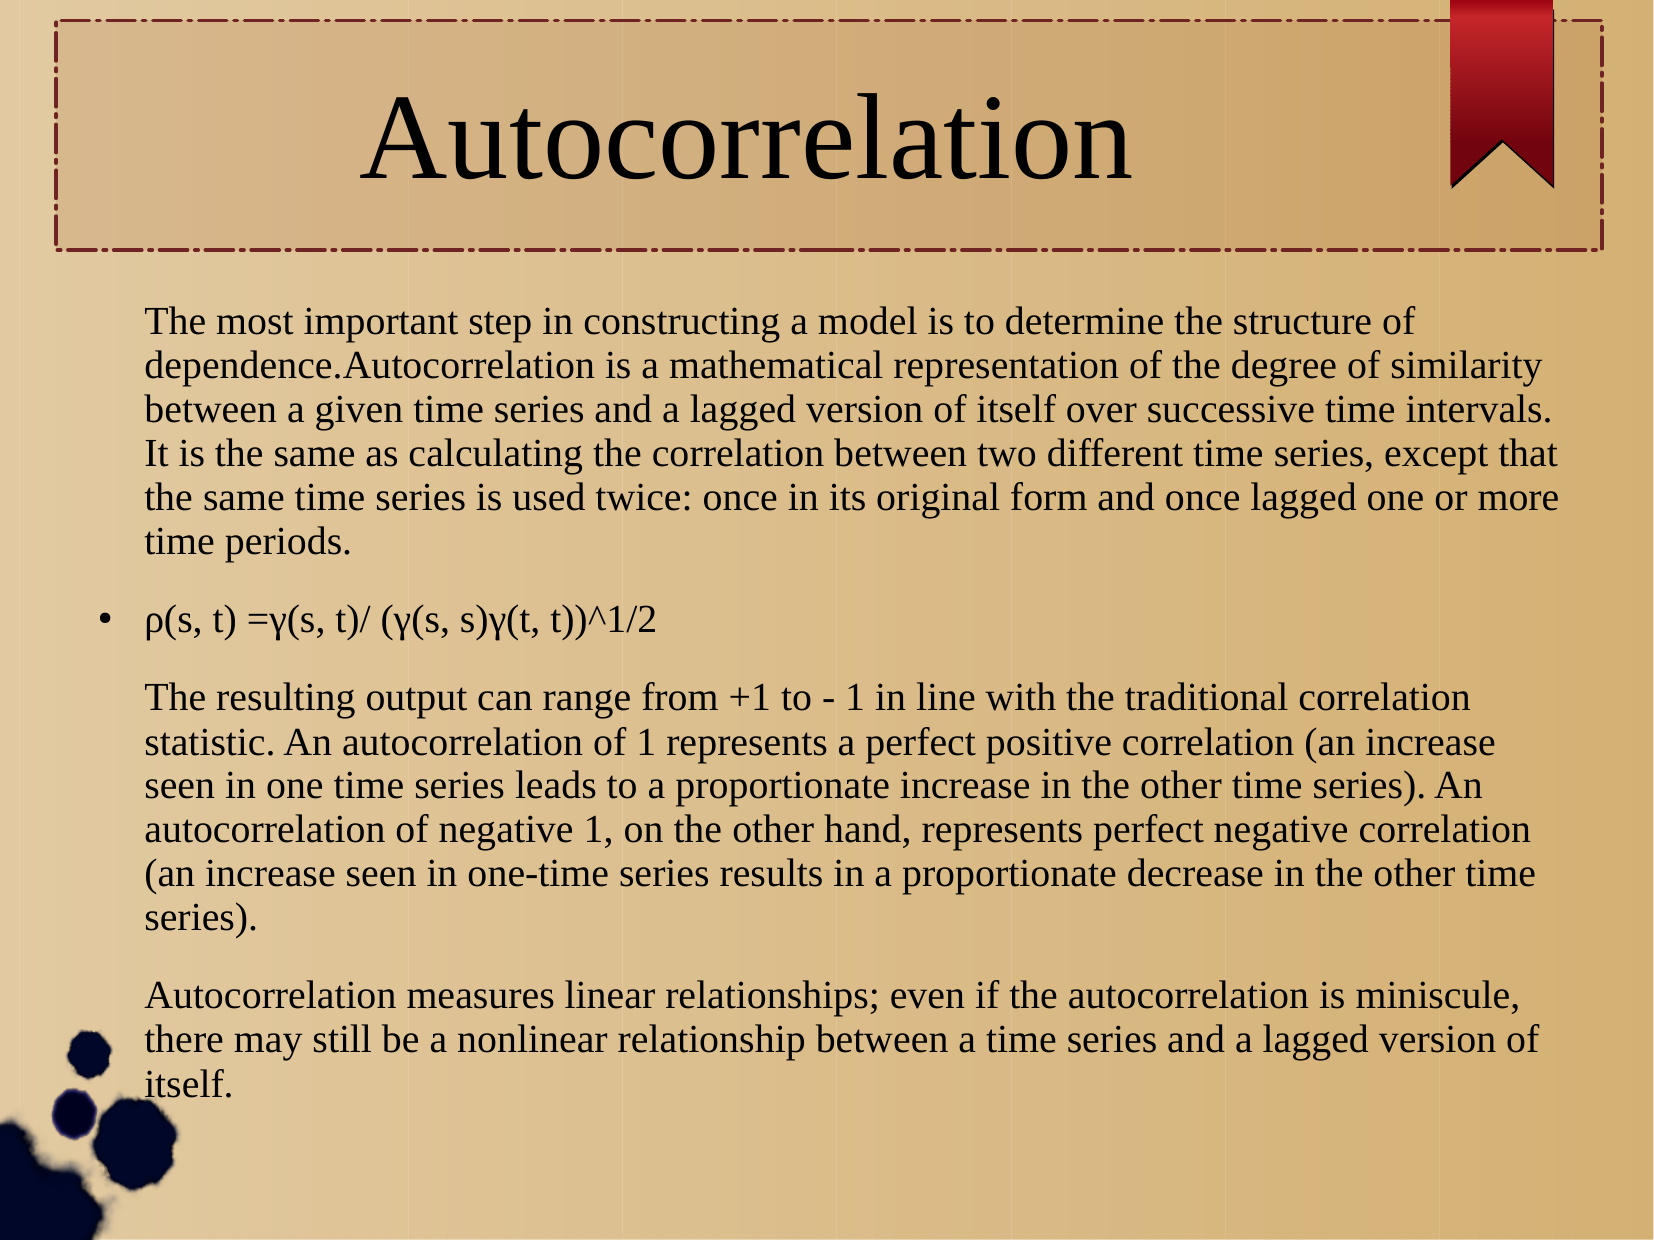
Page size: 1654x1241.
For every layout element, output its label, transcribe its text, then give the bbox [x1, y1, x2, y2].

list The most important step in constructing a model is to determine the structure of dependence.Autocorrelation is a mathematical representation of the degree of similarity between a given time series and a lagged version of itself over successive time intervals. It is the same as calculating the correlation between two different time series, except that the same time series is used twice: once in its original form and once lagged one or more time periods. ρ(s, t) =γ(s, t)/ (γ(s, s)γ(t, t))^1/2 The resulting output can range from +1 to - 1 in line with the traditional correlation statistic. An autocorrelation of 1 represents a perfect positive correlation (an increase seen in one time series leads to a proportionate increase in the other time series). An autocorrelation of negative 1, on the other hand, represents perfect negative correlation (an increase seen in one-time series results in a proportionate decrease in the other time series). Autocorrelation measures linear relationships; even if the autocorrelation is miniscule, there may still be a nonlinear relationship between a time series and a lagged version of itself. [82, 299, 1571, 1111]
title Autocorrelation [82, 47, 1412, 229]
